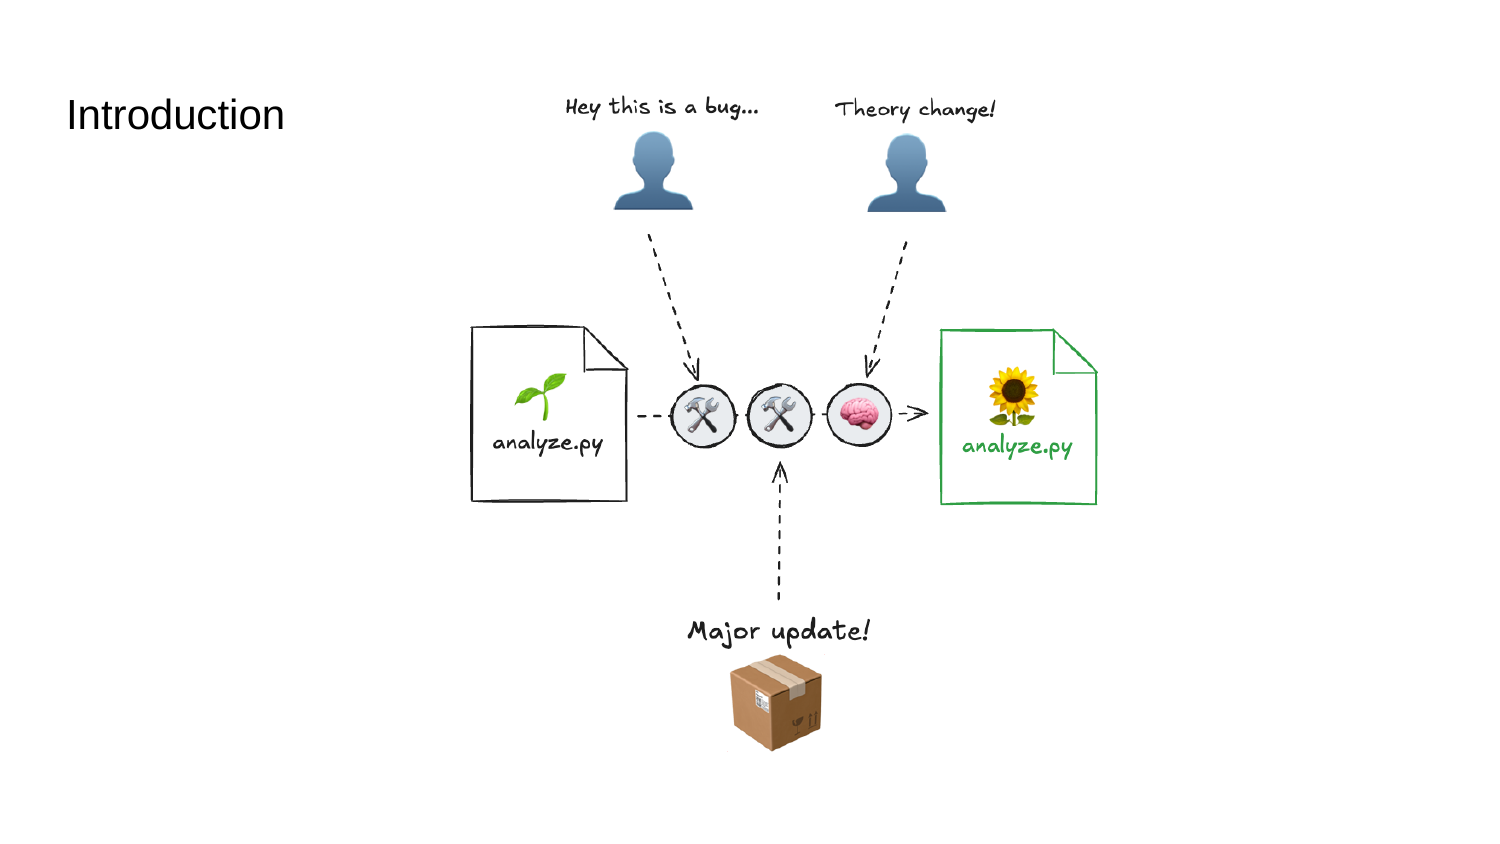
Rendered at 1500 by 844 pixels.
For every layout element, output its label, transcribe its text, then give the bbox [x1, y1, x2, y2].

text_box Introduction [51, 72, 1449, 199]
picture [462, 85, 1105, 777]
